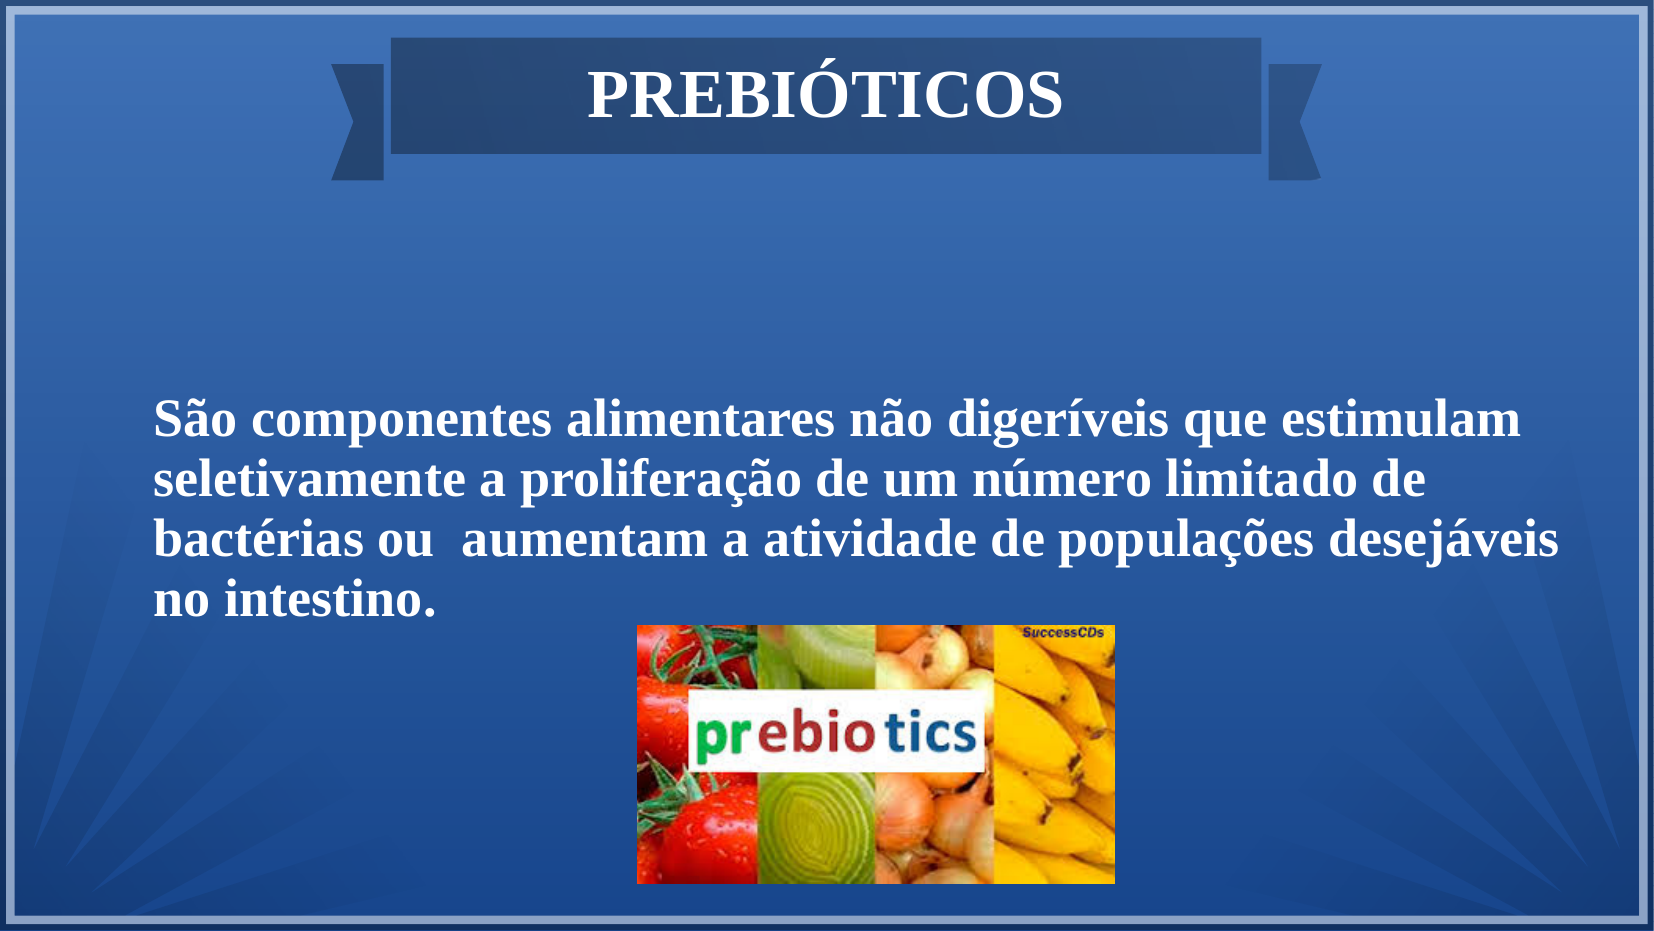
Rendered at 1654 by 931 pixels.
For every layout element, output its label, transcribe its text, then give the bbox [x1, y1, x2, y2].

title PREBIÓTICOS [389, 35, 1264, 154]
picture [637, 625, 1115, 884]
list São componentes alimentares não digeríveis que estimulam seletivamente a proliferação de um número limitado de bactérias ou aumentam a atividade de populações desejáveis no intestino. [82, 224, 1571, 848]
